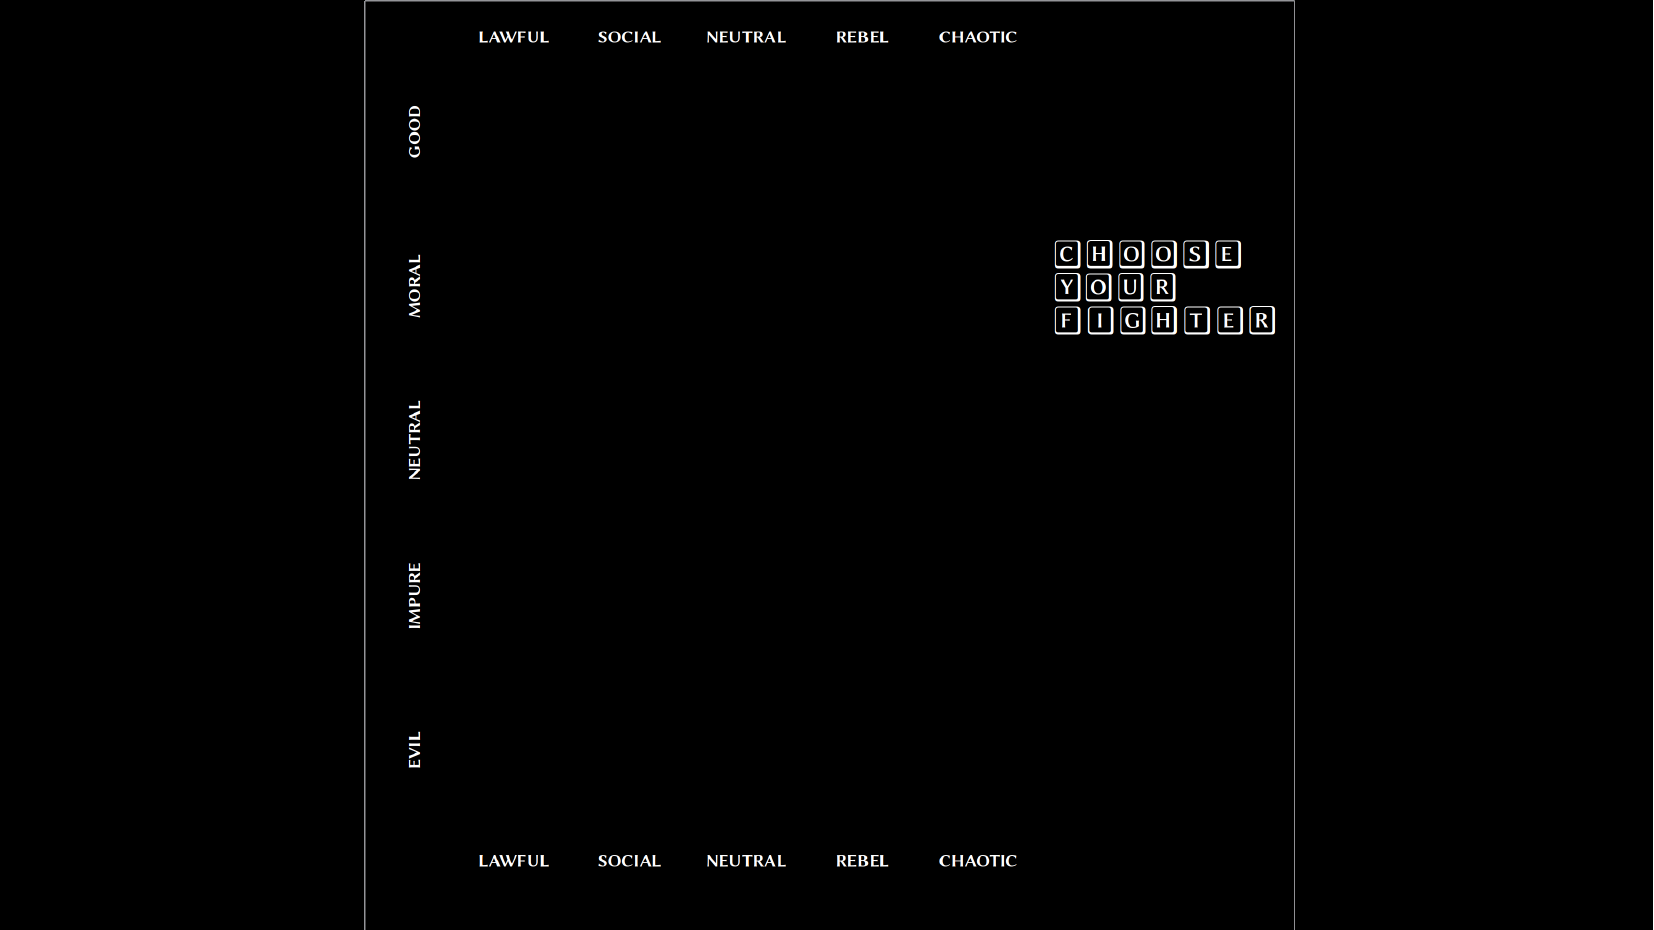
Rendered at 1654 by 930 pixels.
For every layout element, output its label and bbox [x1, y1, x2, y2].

picture [364, 0, 1295, 930]
